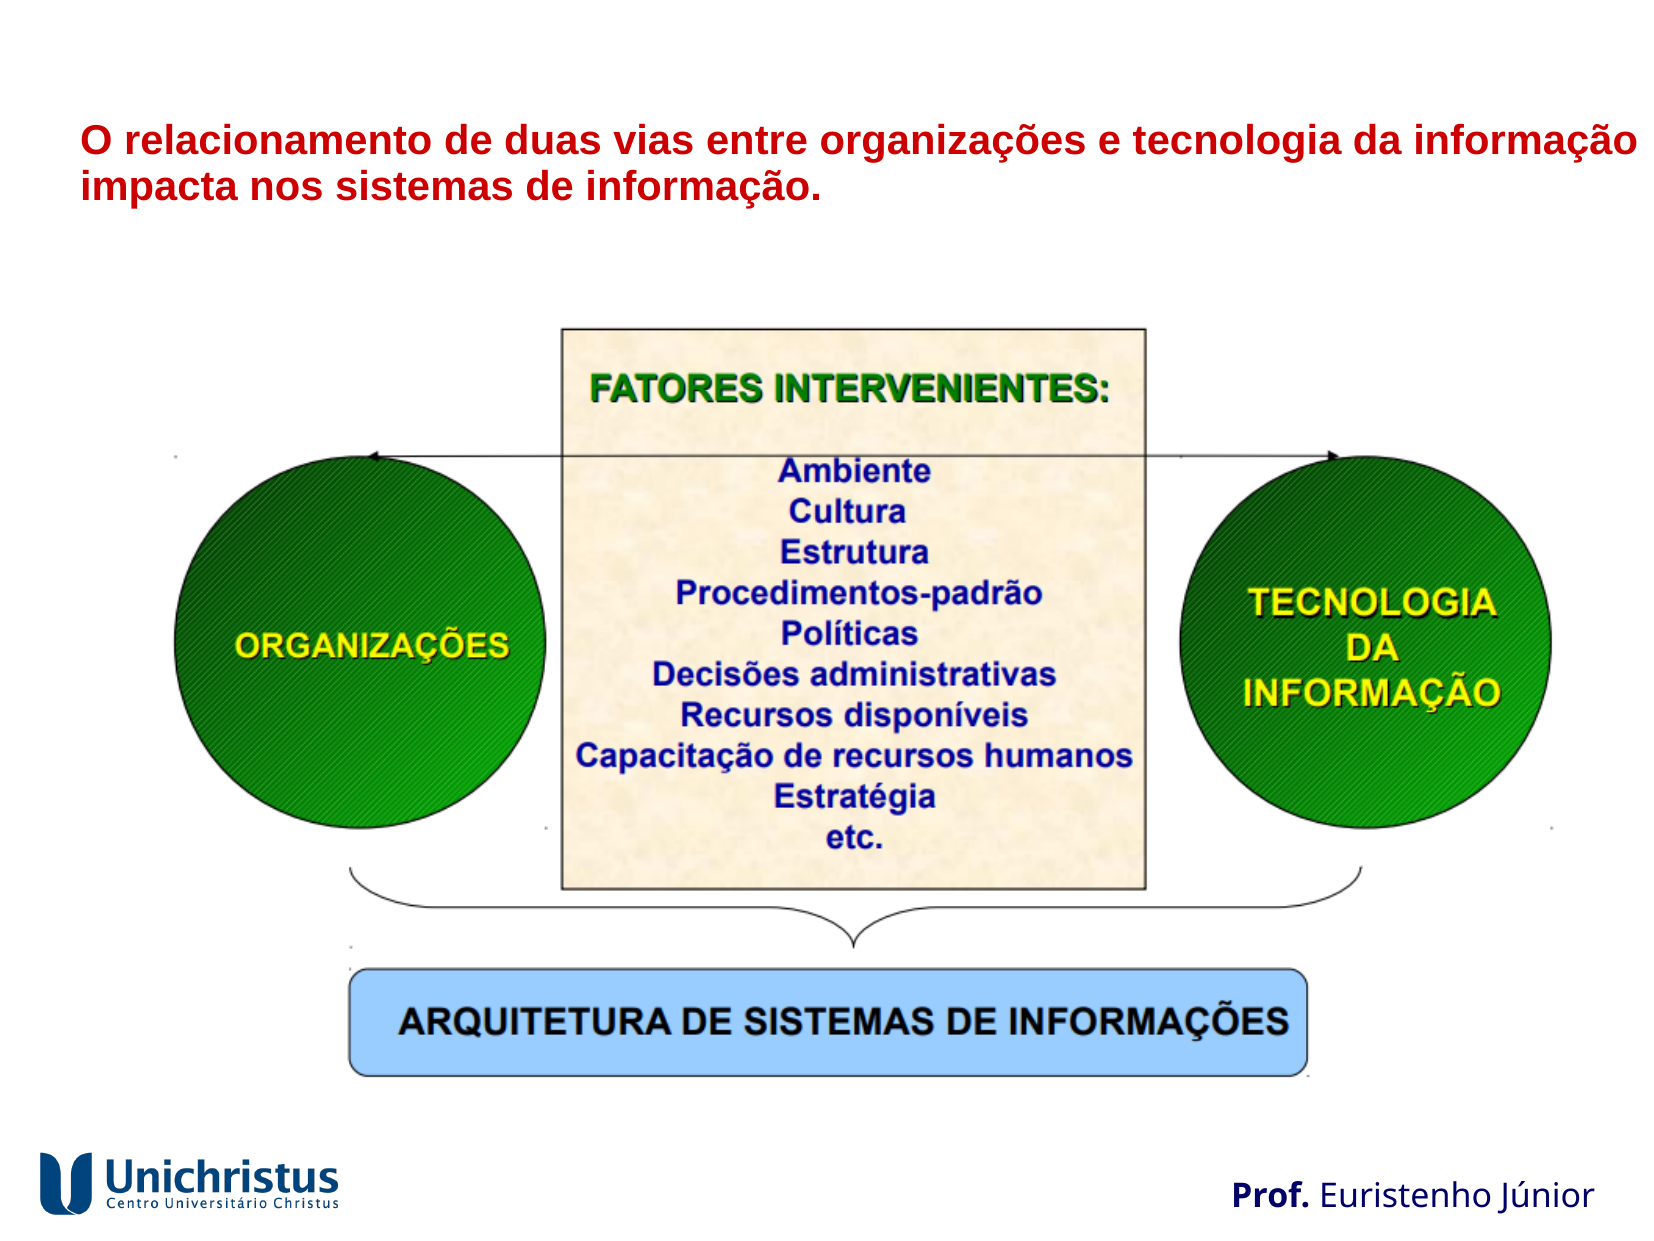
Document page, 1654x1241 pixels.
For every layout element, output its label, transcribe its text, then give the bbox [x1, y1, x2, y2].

text_box Prof. Euristenho Júnior [1216, 1163, 1654, 1224]
text_box O relacionamento de duas vias entre organizações e tecnologia da informação impacta nos sistemas de informação. [65, 109, 1654, 217]
picture [35, 1149, 343, 1217]
picture [165, 318, 1574, 1085]
